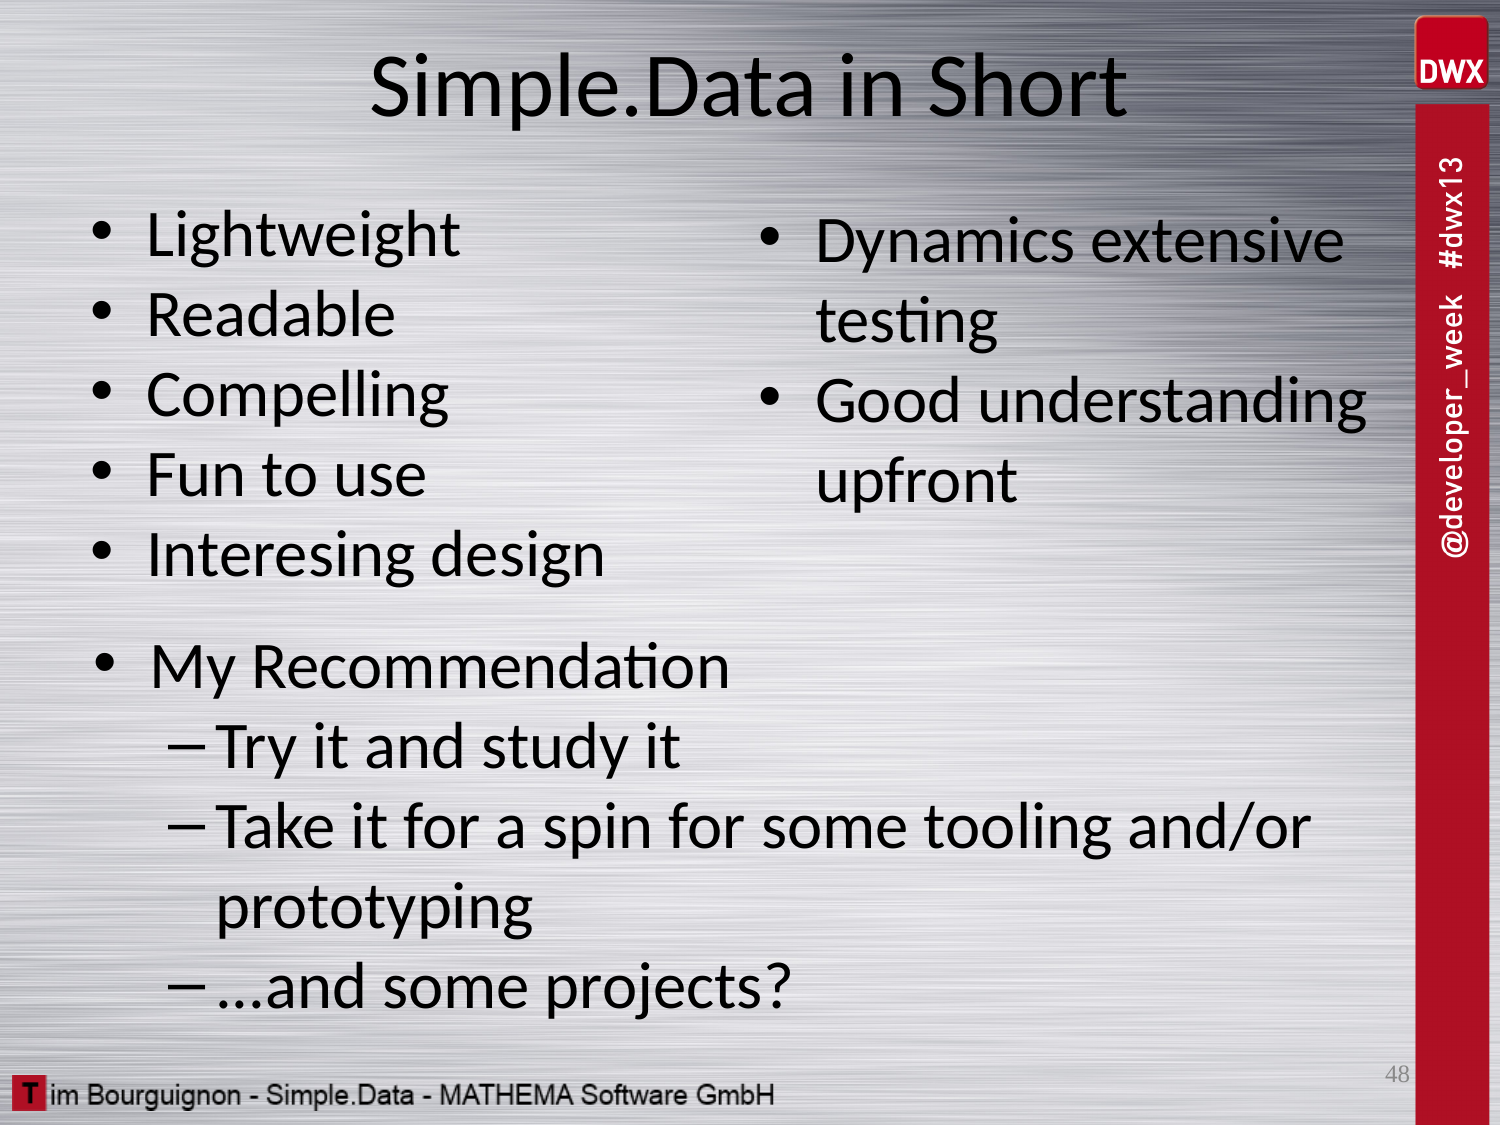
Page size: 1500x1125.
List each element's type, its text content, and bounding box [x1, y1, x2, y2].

list Lightweight Readable Compelling Fun to use Interesing design [75, 181, 734, 1008]
picture [0, 0, 1500, 1125]
list Dynamics extensive testing Good understanding upfront [744, 187, 1461, 1014]
text_box My Recommendation Try it and study it Take it for a spin for some tooling and/or prototyping ...and some projects? [78, 614, 1406, 1065]
title Simple.Data in Short [75, 0, 1426, 174]
